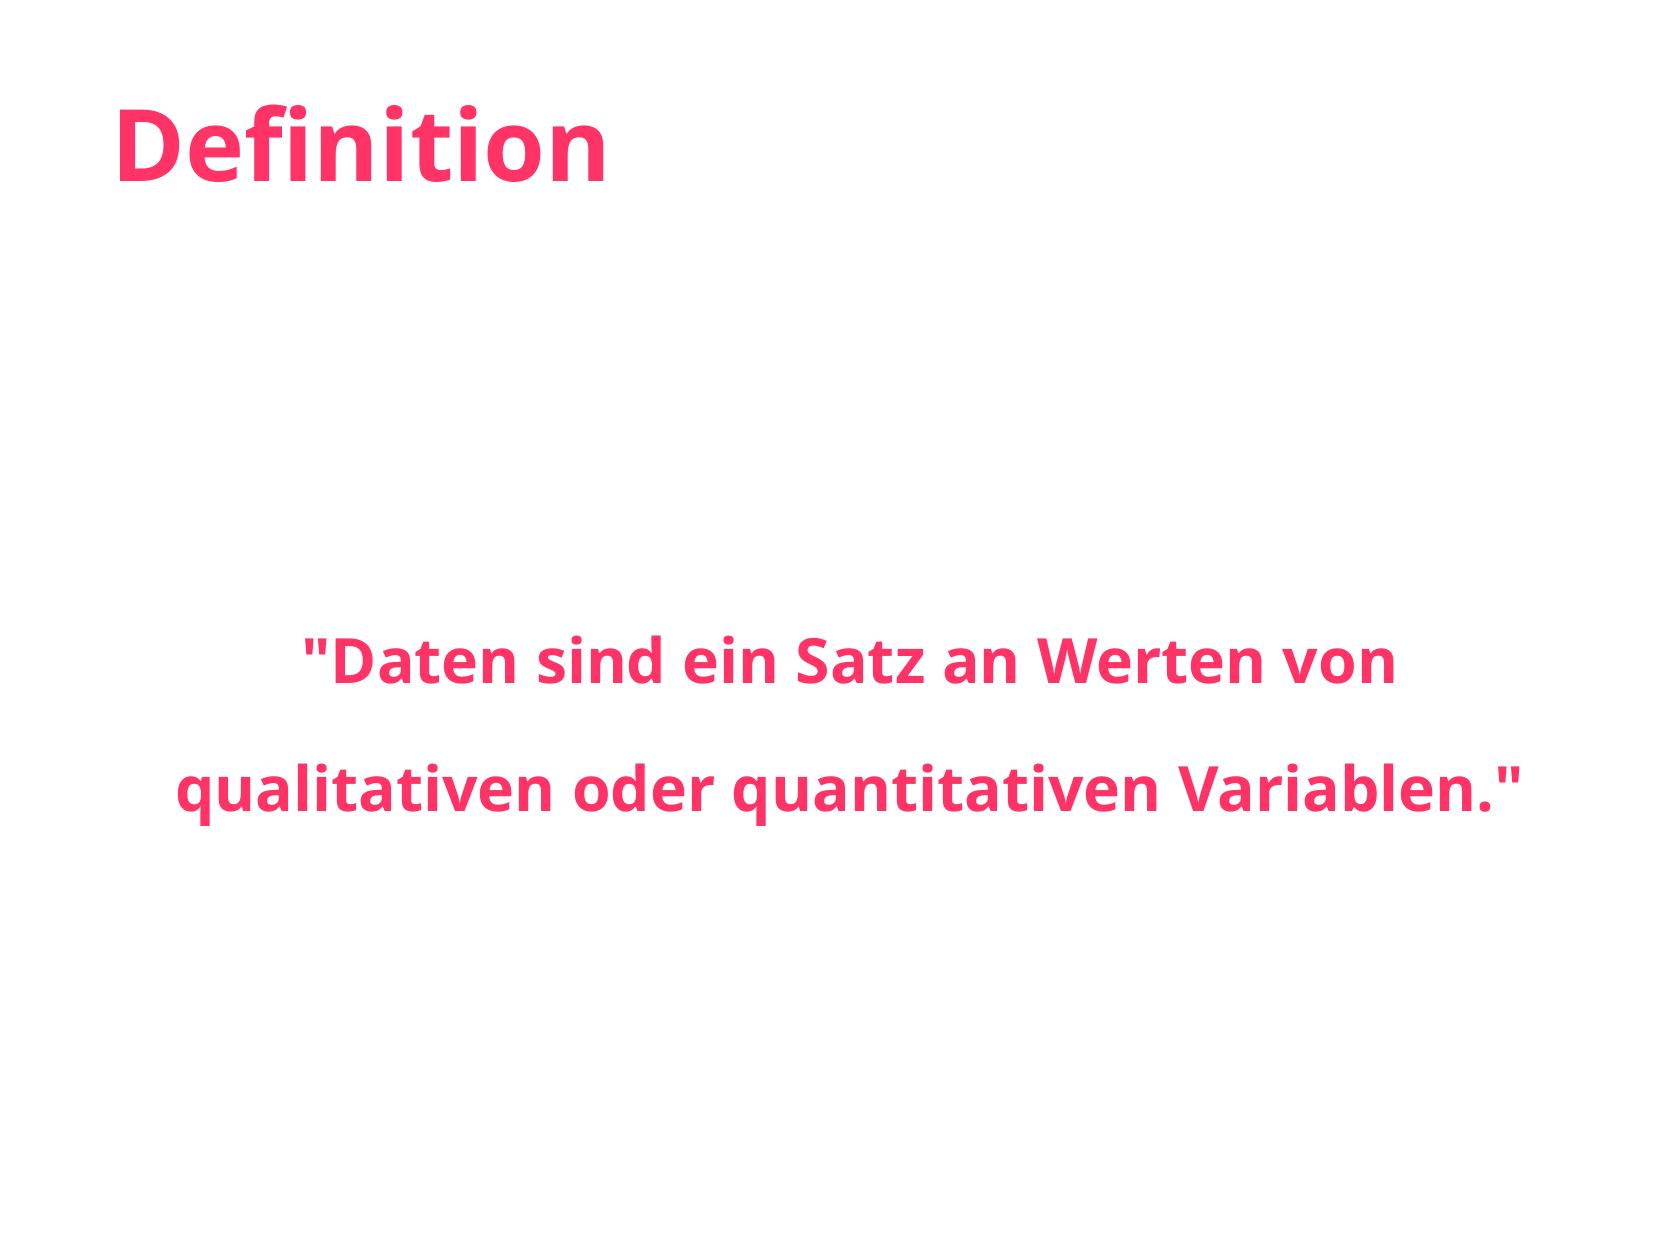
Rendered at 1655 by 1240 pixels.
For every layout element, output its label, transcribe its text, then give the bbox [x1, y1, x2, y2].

text_box Definition [96, 67, 1447, 195]
title "Daten sind ein Satz an Werten von qualitativen oder quantitativen Variablen." [135, 434, 1531, 970]
